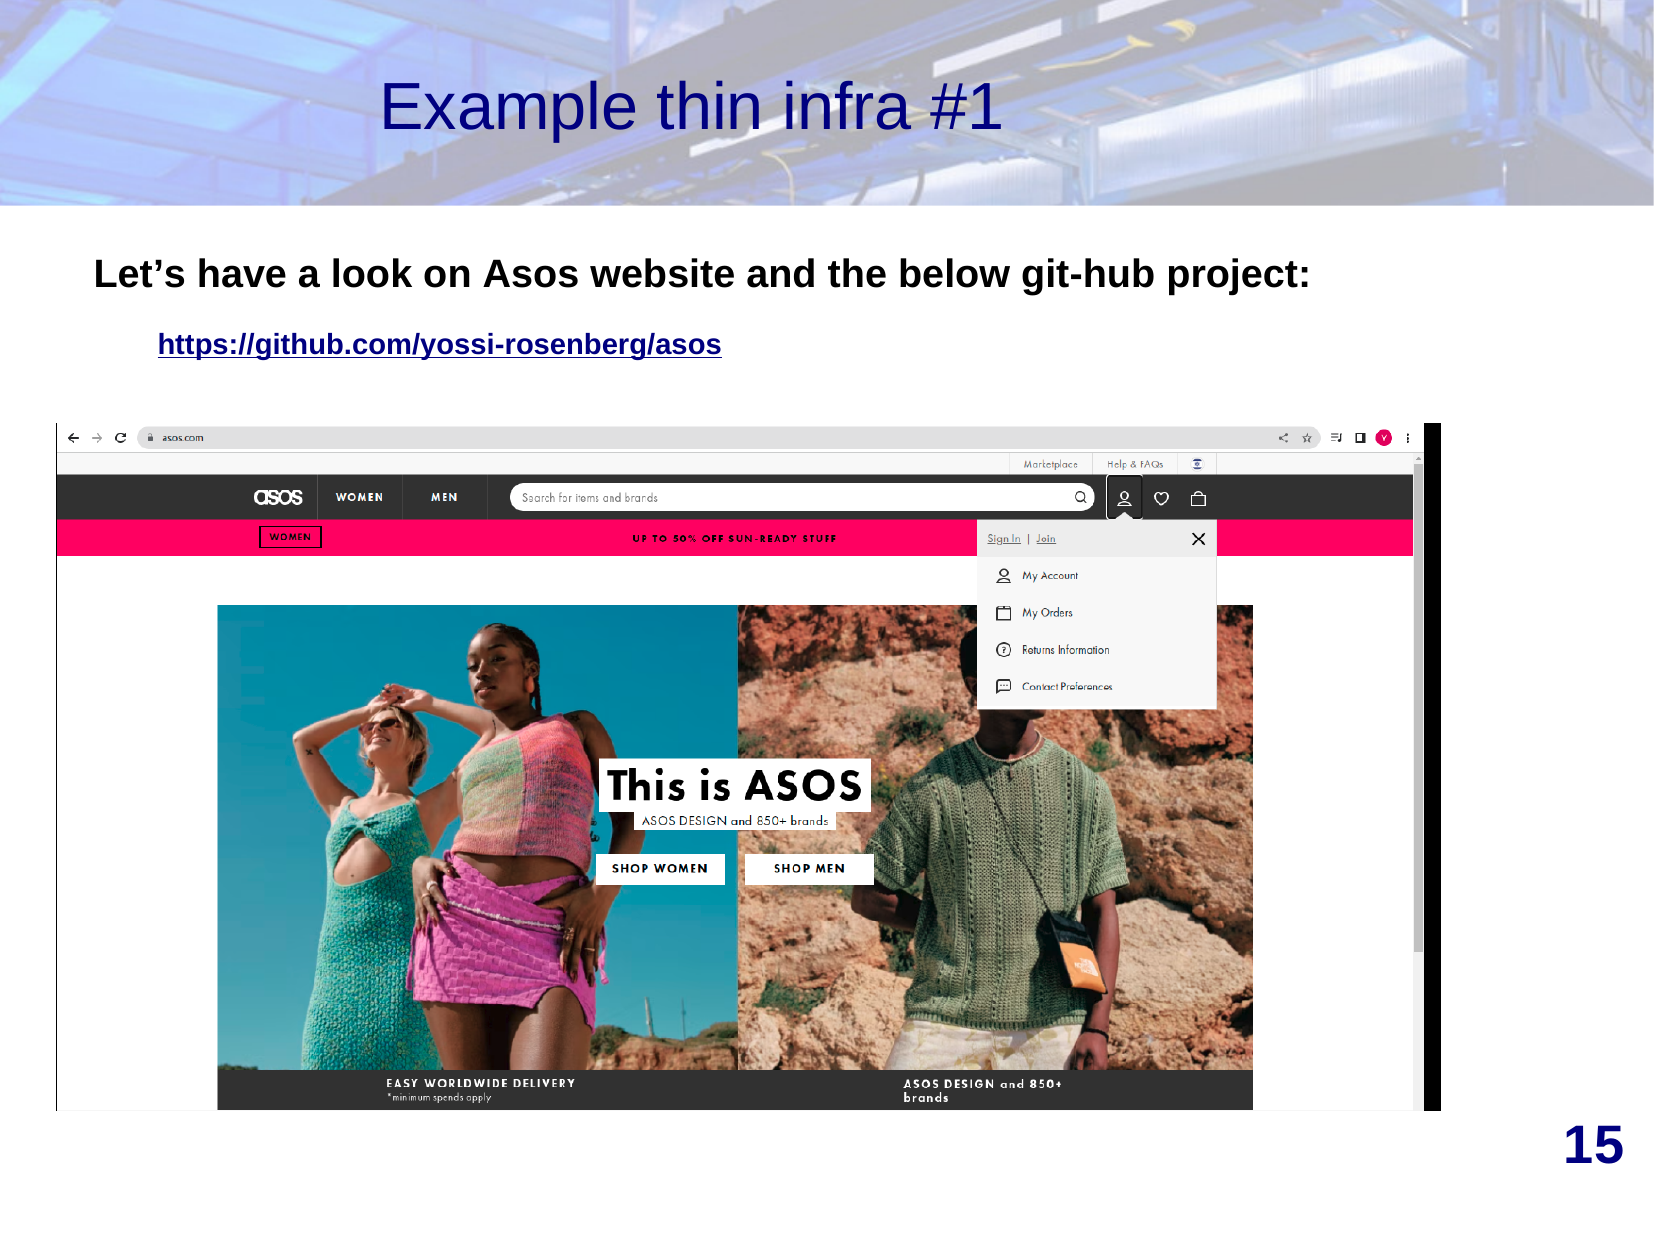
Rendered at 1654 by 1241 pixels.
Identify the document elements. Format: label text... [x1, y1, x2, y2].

text_box 15 [1549, 1104, 1640, 1241]
picture [0, 0, 1654, 1241]
title Example thin infra #1 [0, 2, 1413, 210]
subtitle Let’s have a look on Asos website and the below git-hub project: https://github.com/yossi-rosenberg/asos [82, 215, 1538, 1085]
